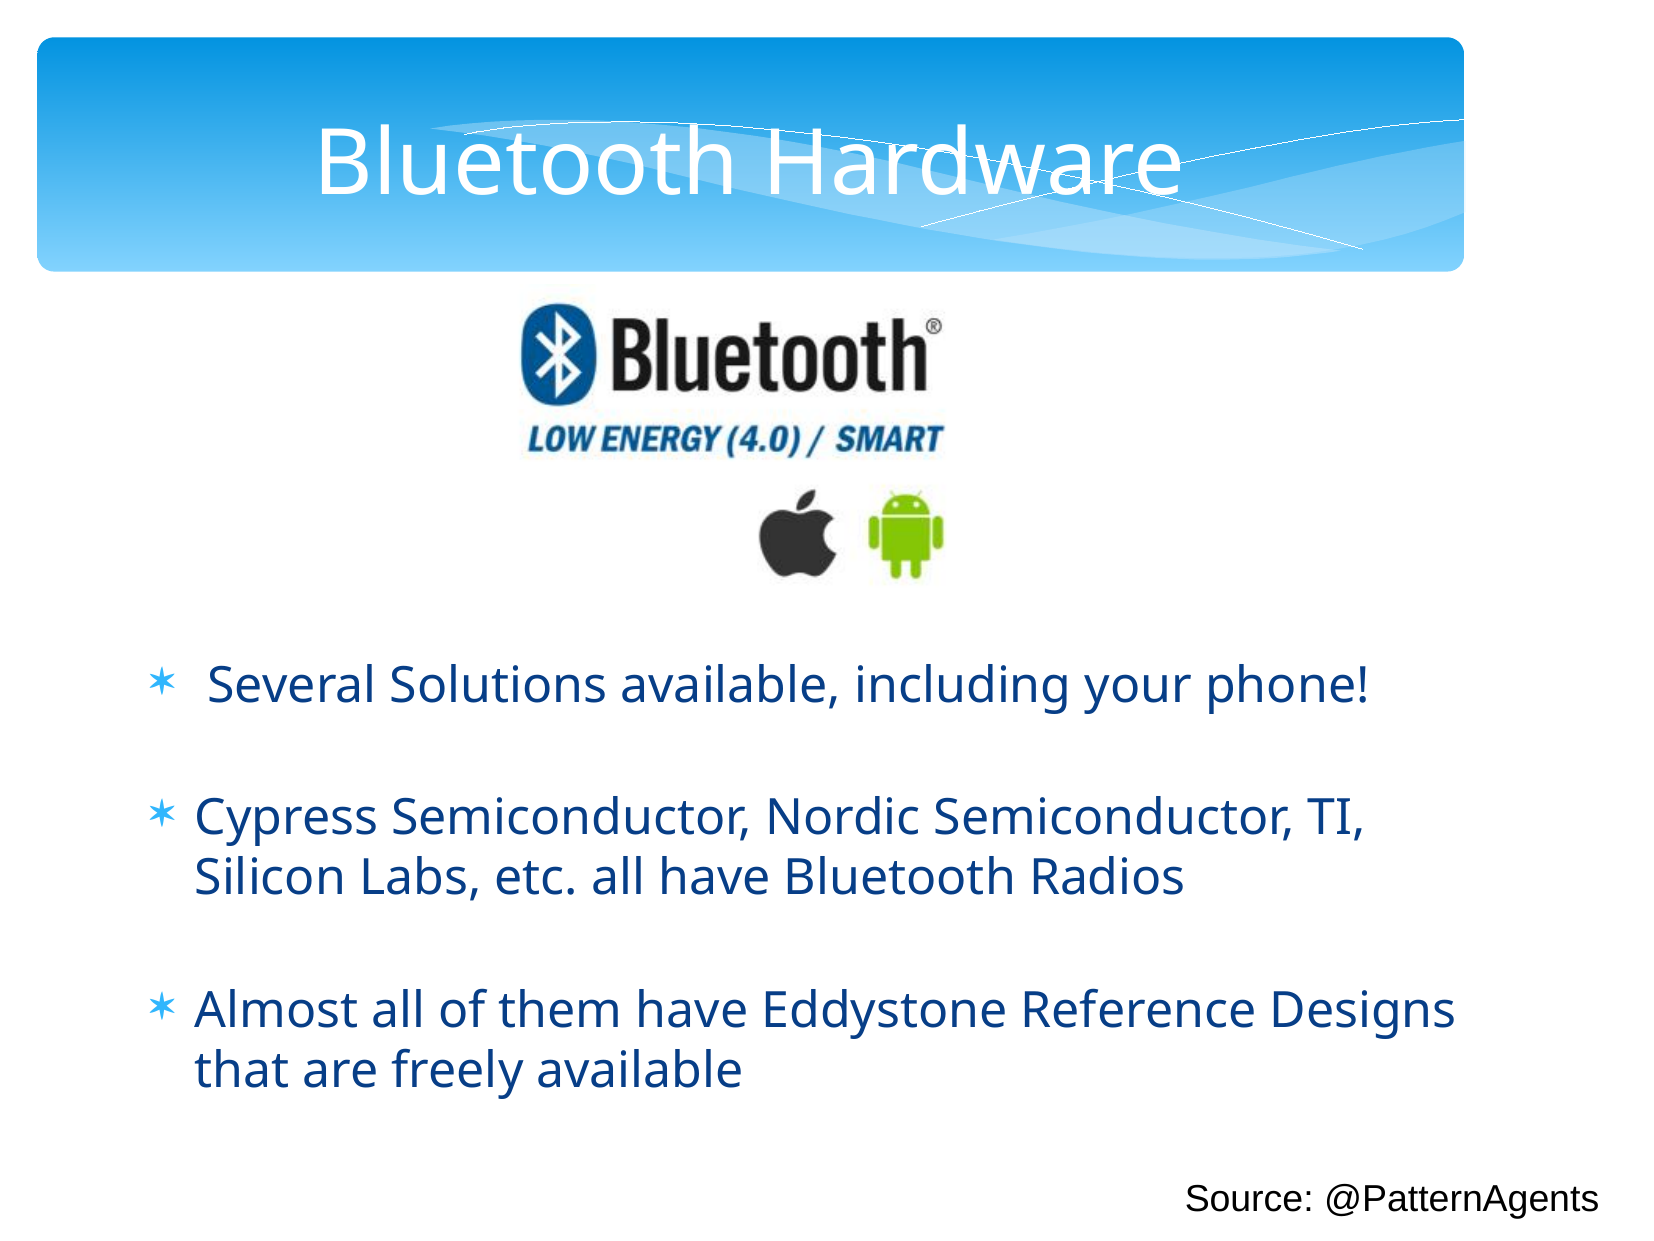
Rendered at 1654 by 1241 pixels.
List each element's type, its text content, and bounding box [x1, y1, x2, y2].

picture [495, 284, 964, 598]
title Bluetooth Hardware [74, 55, 1425, 261]
list Several Solutions available, including your phone! Cypress Semiconductor, Nordic Semiconductor, TI, Silicon Labs, etc. all have Bluetooth Radios Almost all of them have Eddystone Reference Designs that are freely available [135, 645, 1501, 1186]
text_box Source: @PatternAgents [1170, 1170, 1639, 1241]
